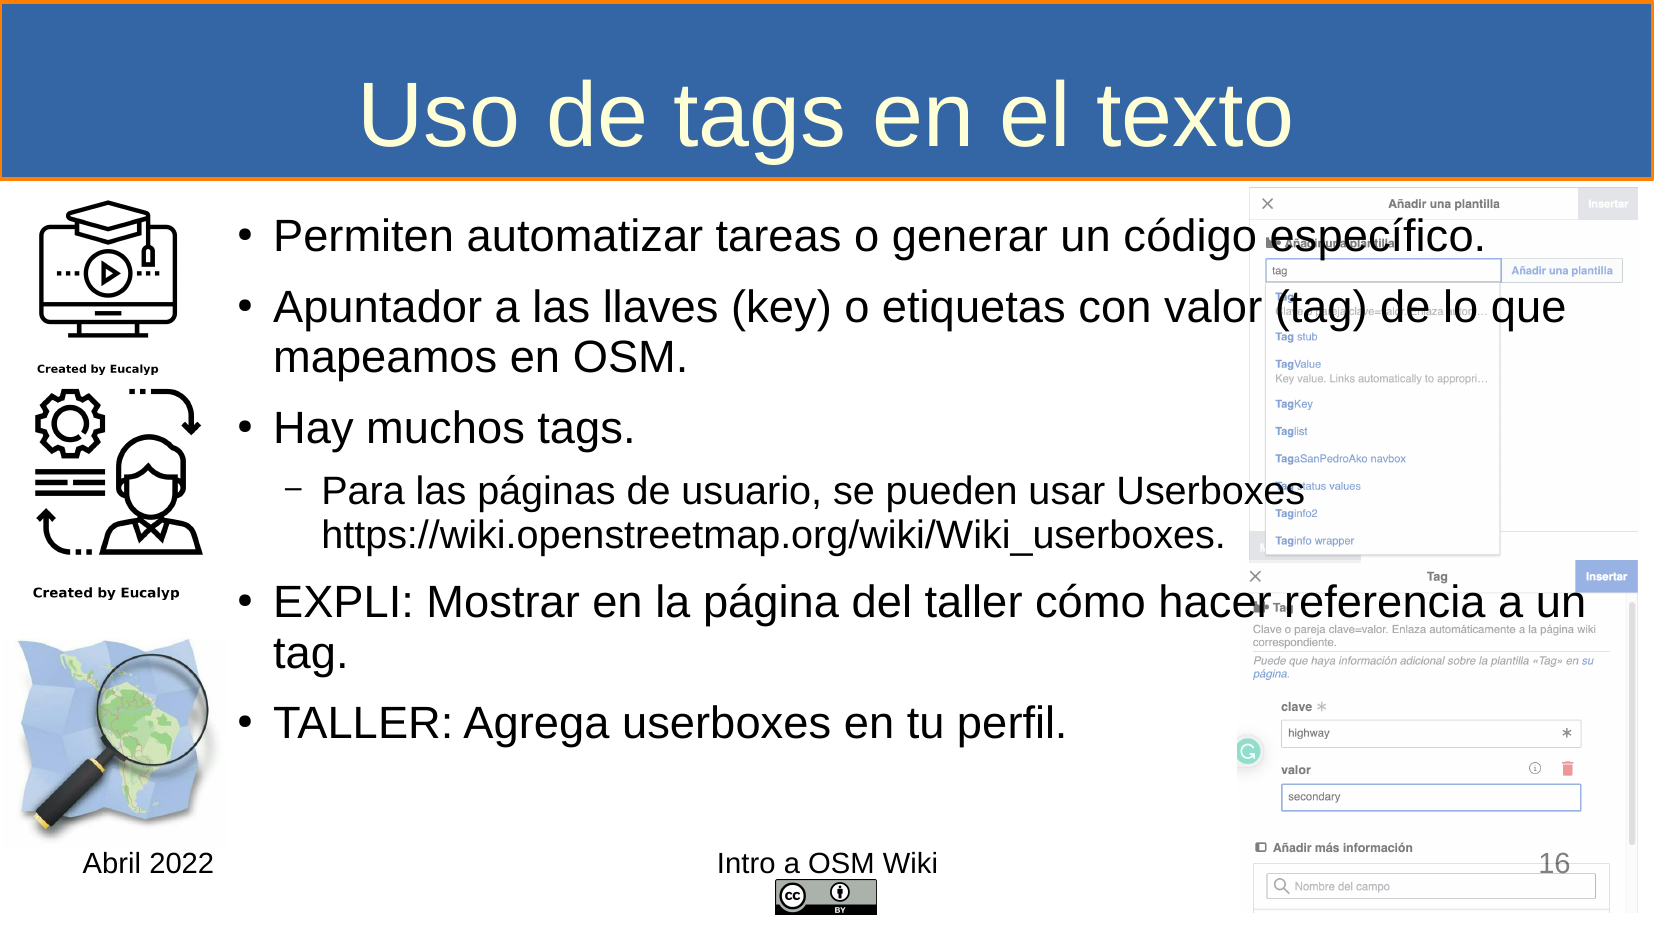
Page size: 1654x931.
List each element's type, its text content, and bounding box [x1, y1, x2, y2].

picture [0, 623, 226, 849]
picture [19, 198, 197, 376]
picture [775, 879, 877, 915]
title Uso de tags en el texto [82, 37, 1571, 193]
picture [11, 386, 226, 601]
picture [1237, 187, 1638, 913]
list Permiten automatizar tareas o generar un código específico. Apuntador a las llaves (key) o etiquetas con valor (tag) de lo que mapeamos en OSM. Hay muchos tags. Para las páginas de usuario, se pueden usar Userboxes https://wiki.openstreetmap.org/wiki/Wiki_userboxes. EXPLI: Mostrar en la página del taller cómo hacer referencia a un tag. TALLER: Agrega userboxes en tu perfil. [225, 210, 1609, 751]
